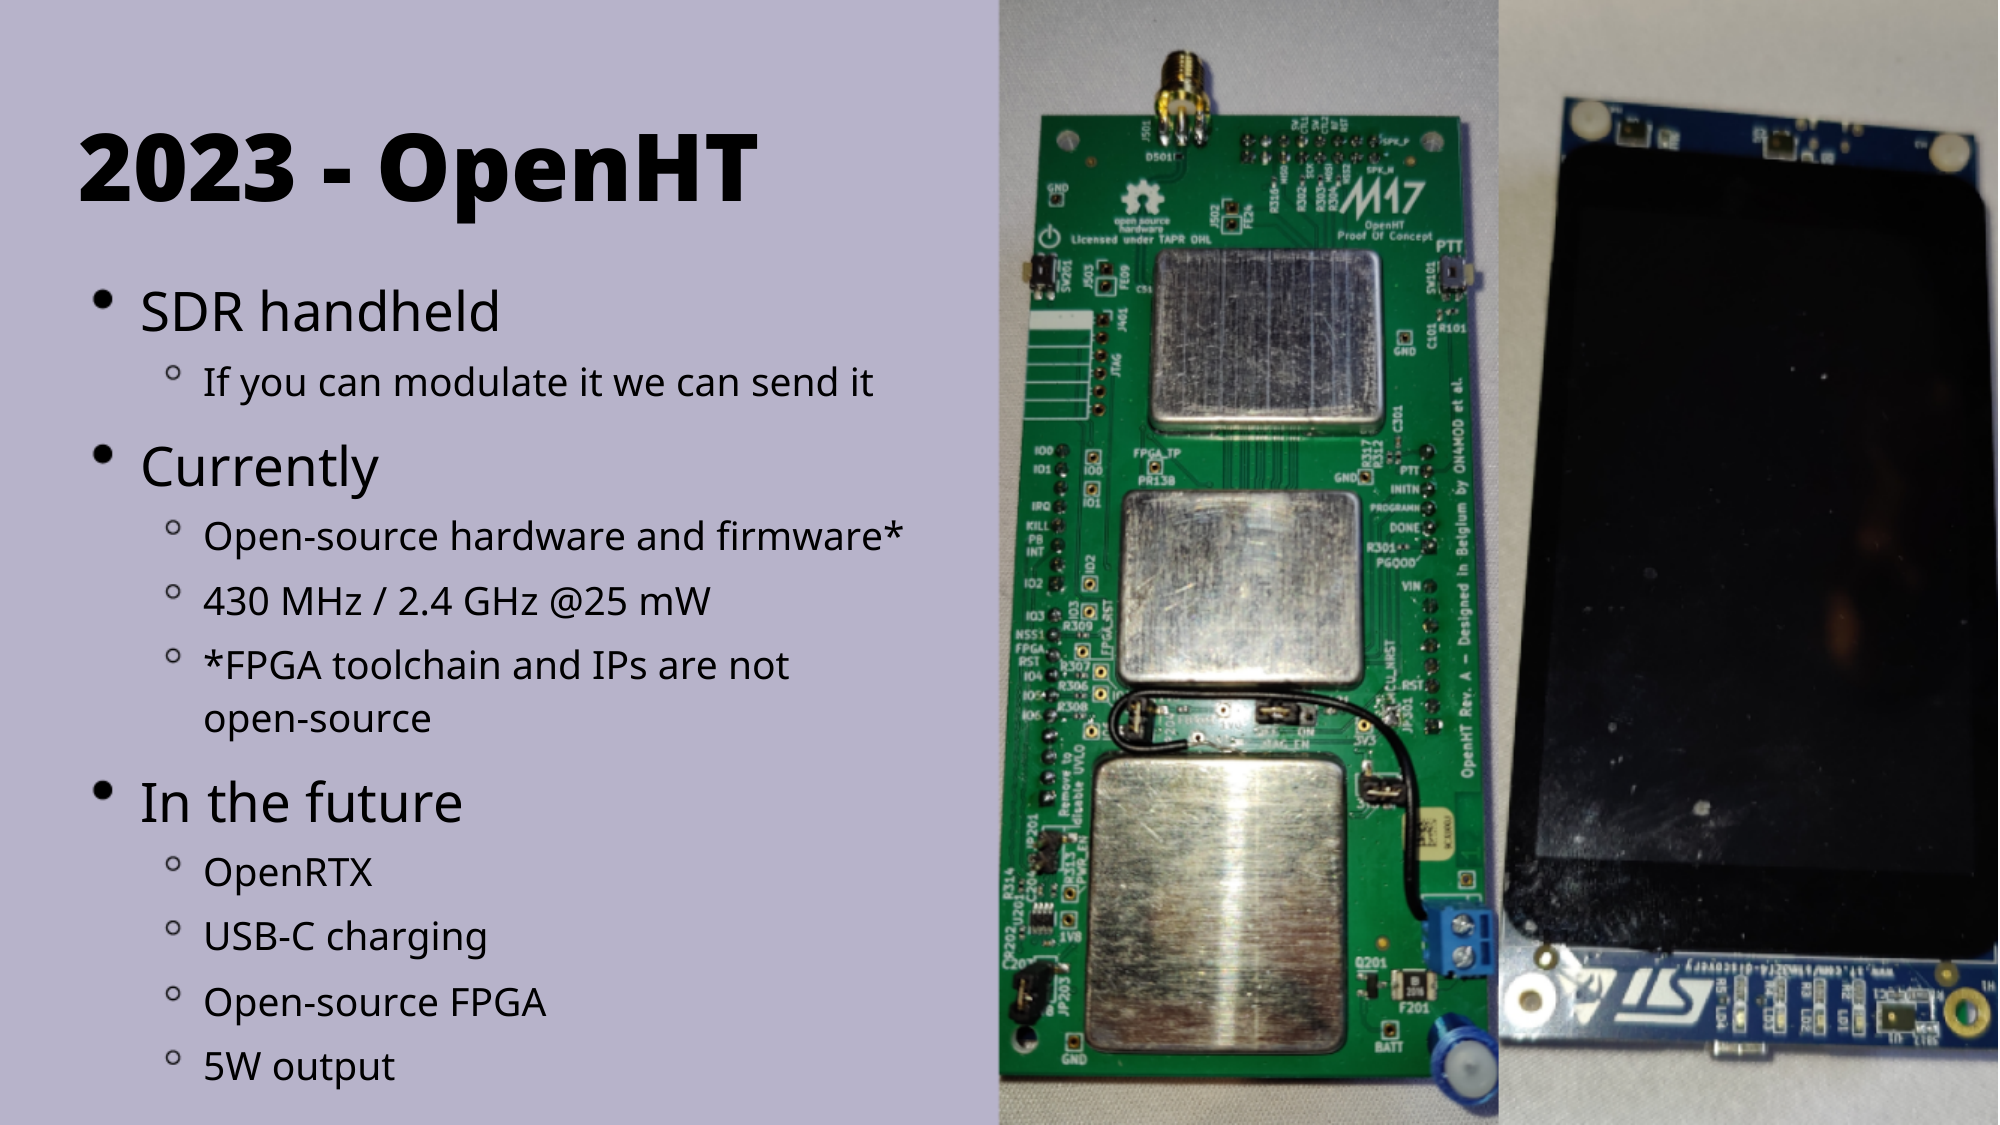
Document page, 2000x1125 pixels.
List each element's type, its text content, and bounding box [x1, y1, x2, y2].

text_box 5W output [203, 1038, 392, 1078]
text_box Currently [140, 427, 369, 483]
text_box If you can modulate it we can send it [203, 354, 831, 394]
picture [0, 0, 1998, 1125]
text_box *FPGA toolchain and IPs are not [203, 637, 755, 677]
text_box Open-source hardware and firmware* [203, 509, 853, 549]
text_box 430 MHz / 2.4 GHz @25 mW [203, 573, 713, 613]
text_box In the future [140, 763, 443, 819]
text_box OpenRTX [203, 845, 372, 885]
text_box SDR handheld [140, 273, 483, 328]
text_box open-source [203, 690, 418, 730]
text_box Open-source FPGA [203, 974, 538, 1014]
text_box 2023 - OpenHT [78, 101, 738, 195]
text_box USB-C charging [203, 909, 475, 949]
